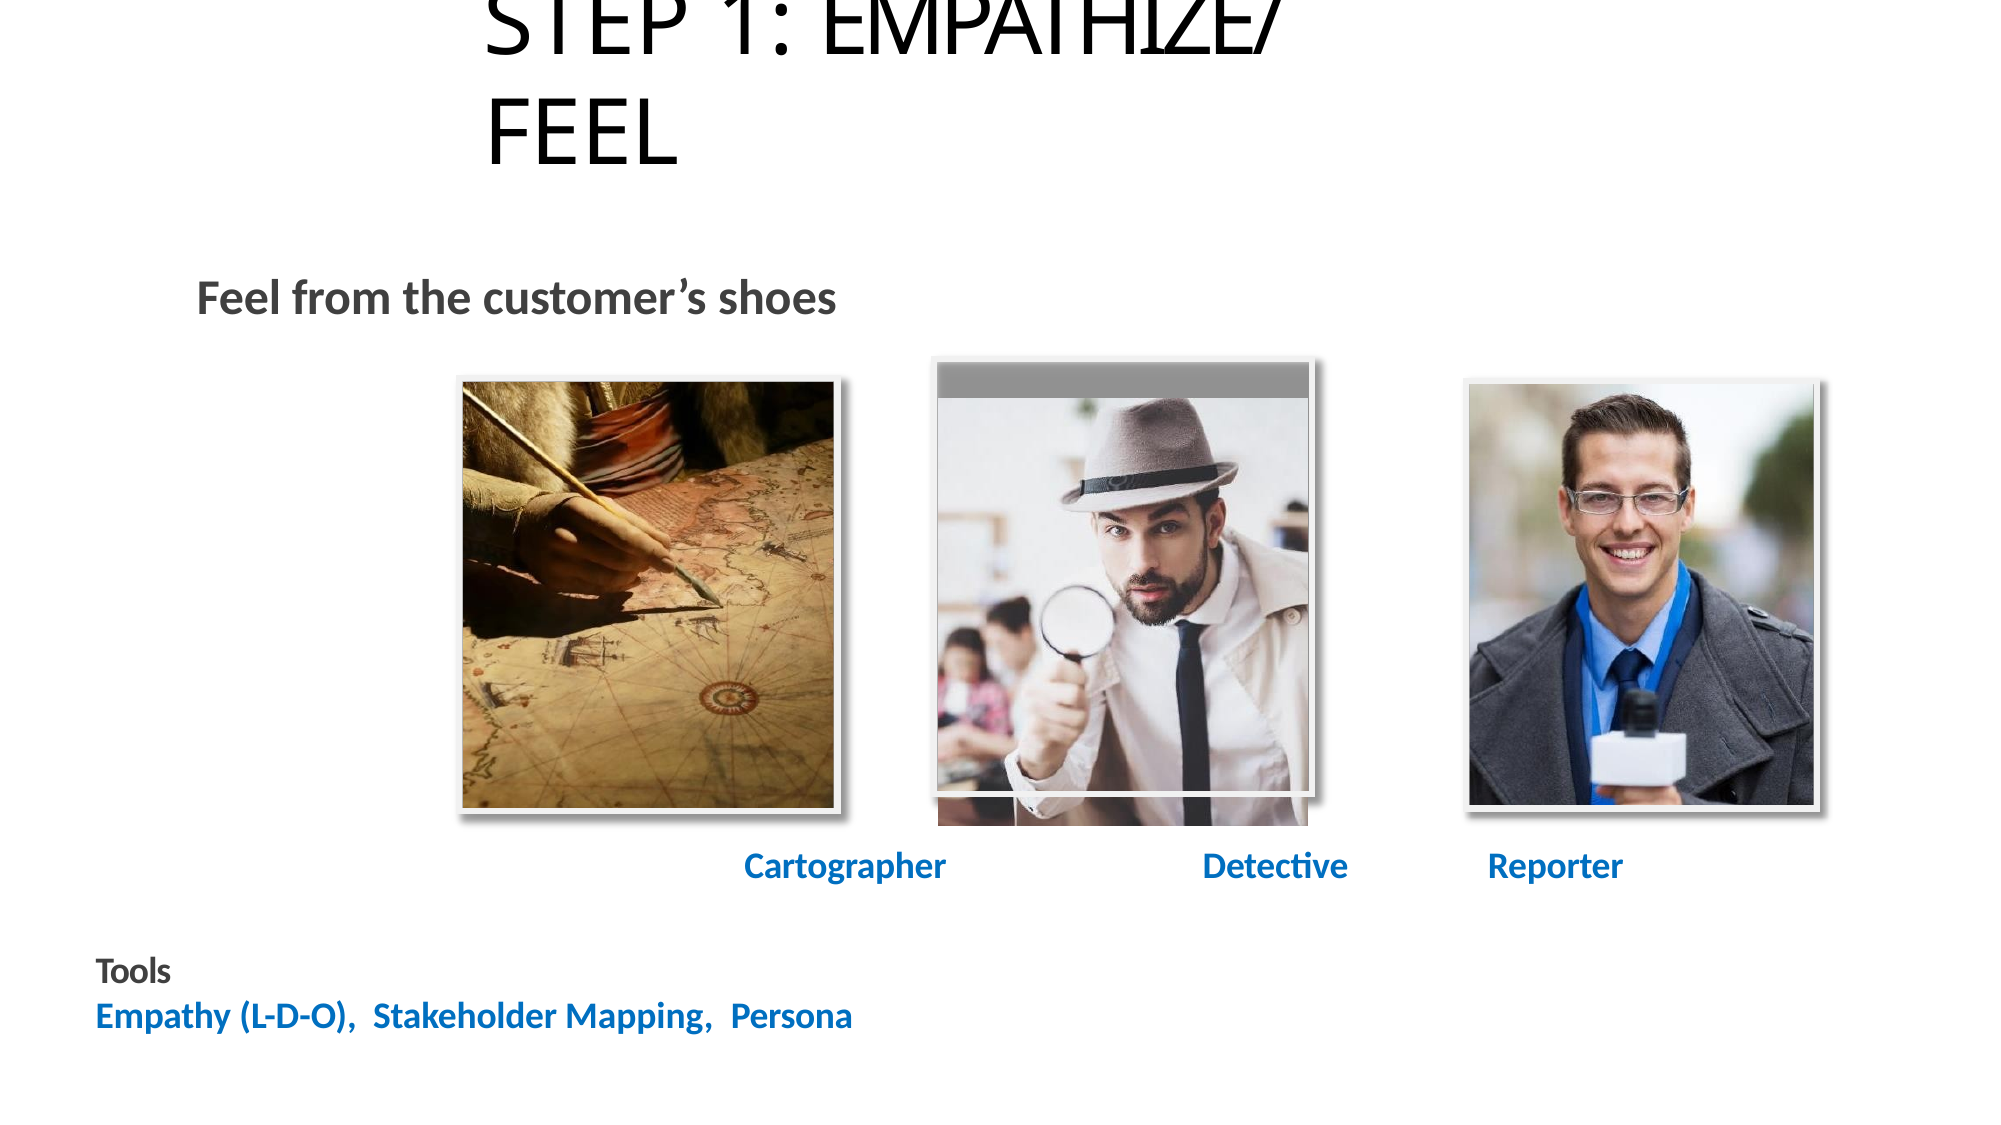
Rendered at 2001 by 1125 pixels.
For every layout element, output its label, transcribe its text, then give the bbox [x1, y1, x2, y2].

text_box [1460, 374, 1833, 826]
text_box [451, 371, 857, 831]
text_box Cartographer Detective Reporter Tools Empathy (L-D-O), Stakeholder Mapping, Persona [92, 838, 1779, 1039]
text_box Feel from the customer’s shoes [194, 261, 844, 325]
title STEP 1: EMPATHIZE/ FEEL [480, 14, 1362, 129]
text_box [926, 351, 1332, 826]
